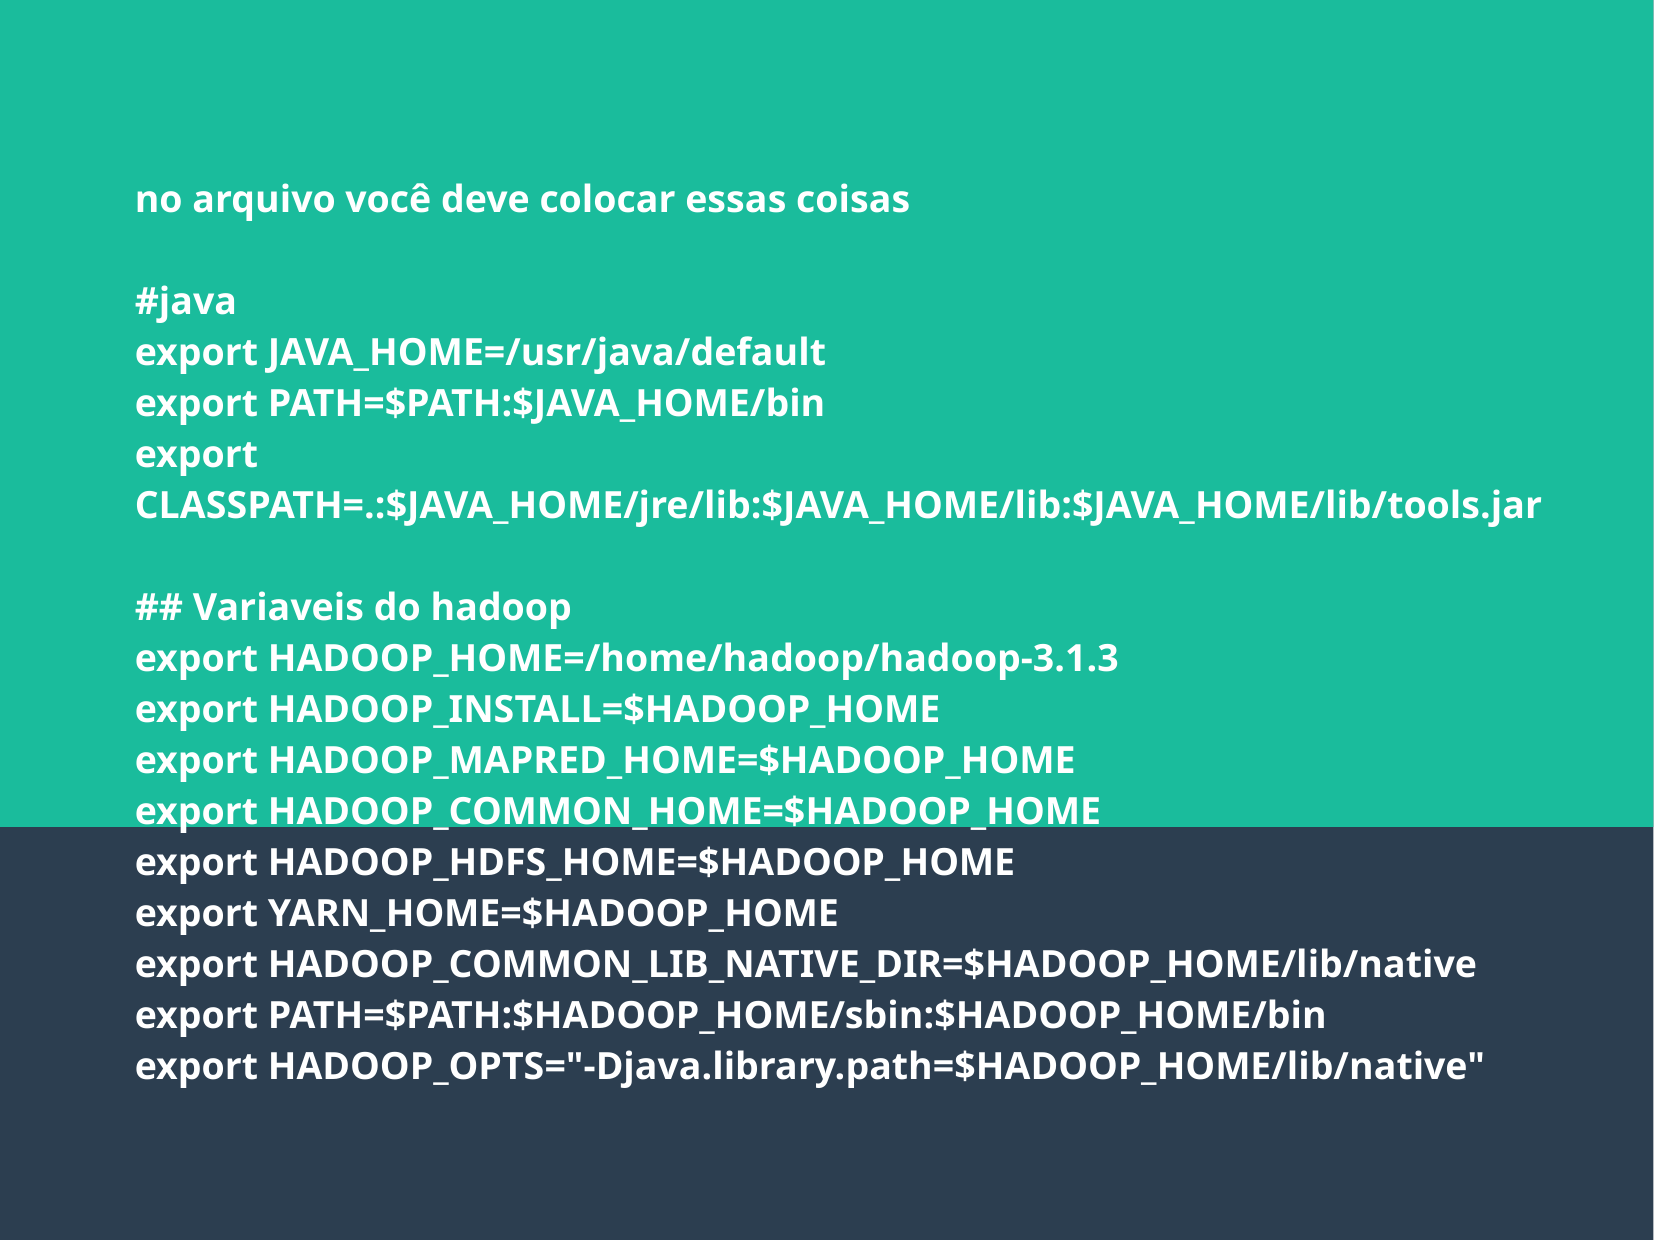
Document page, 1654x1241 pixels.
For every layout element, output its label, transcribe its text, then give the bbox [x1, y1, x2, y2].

text_box no arquivo você deve colocar essas coisas #java export JAVA_HOME=/usr/java/default export PATH=$PATH:$JAVA_HOME/bin export CLASSPATH=.:$JAVA_HOME/jre/lib:$JAVA_HOME/lib:$JAVA_HOME/lib/tools.jar ## Variaveis do hadoop export HADOOP_HOME=/home/hadoop/hadoop-3.1.3 export HADOOP_INSTALL=$HADOOP_HOME export HADOOP_MAPRED_HOME=$HADOOP_HOME export HADOOP_COMMON_HOME=$HADOOP_HOME export HADOOP_HDFS_HOME=$HADOOP_HOME export YARN_HOME=$HADOOP_HOME export HADOOP_COMMON_LIB_NATIVE_DIR=$HADOOP_HOME/lib/native export PATH=$PATH:$HADOOP_HOME/sbin:$HADOOP_HOME/bin export HADOOP_OPTS="-Djava.library.path=$HADOOP_HOME/lib/native" [120, 165, 1561, 1051]
